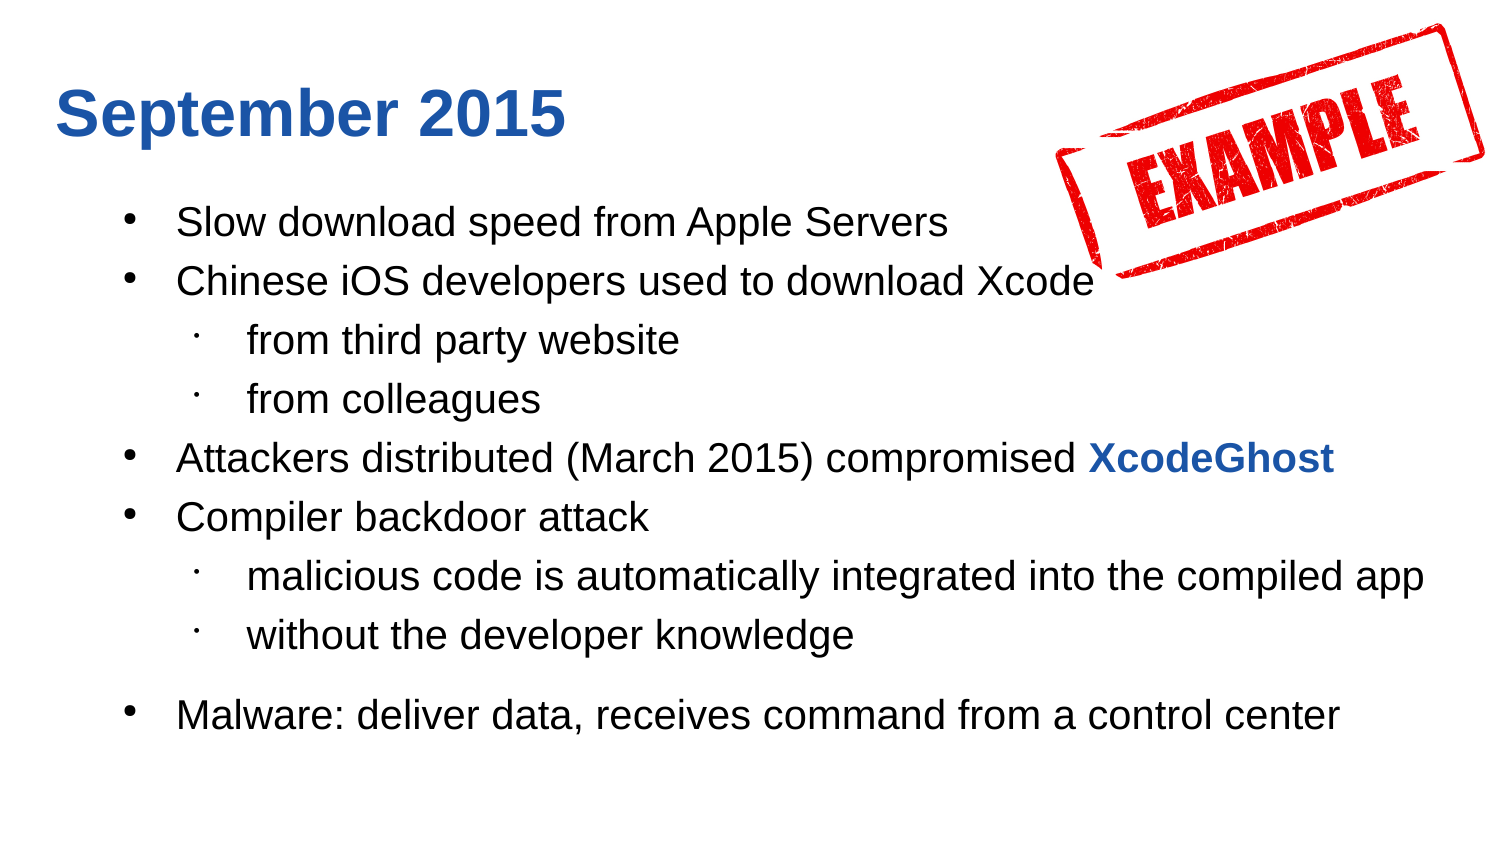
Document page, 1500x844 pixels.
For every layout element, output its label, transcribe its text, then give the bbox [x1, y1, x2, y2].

picture [1042, 0, 1500, 301]
list Slow download speed from Apple Servers Chinese iOS developers used to download Xcode from third party website from colleagues Attackers distributed (March 2015) compromised XcodeGhost Compiler backdoor attack malicious code is automatically integrated into the compiled app without the developer knowledge Malware: deliver data, receives command from a control center [90, 180, 1456, 755]
title September 2015 [40, 97, 1231, 166]
